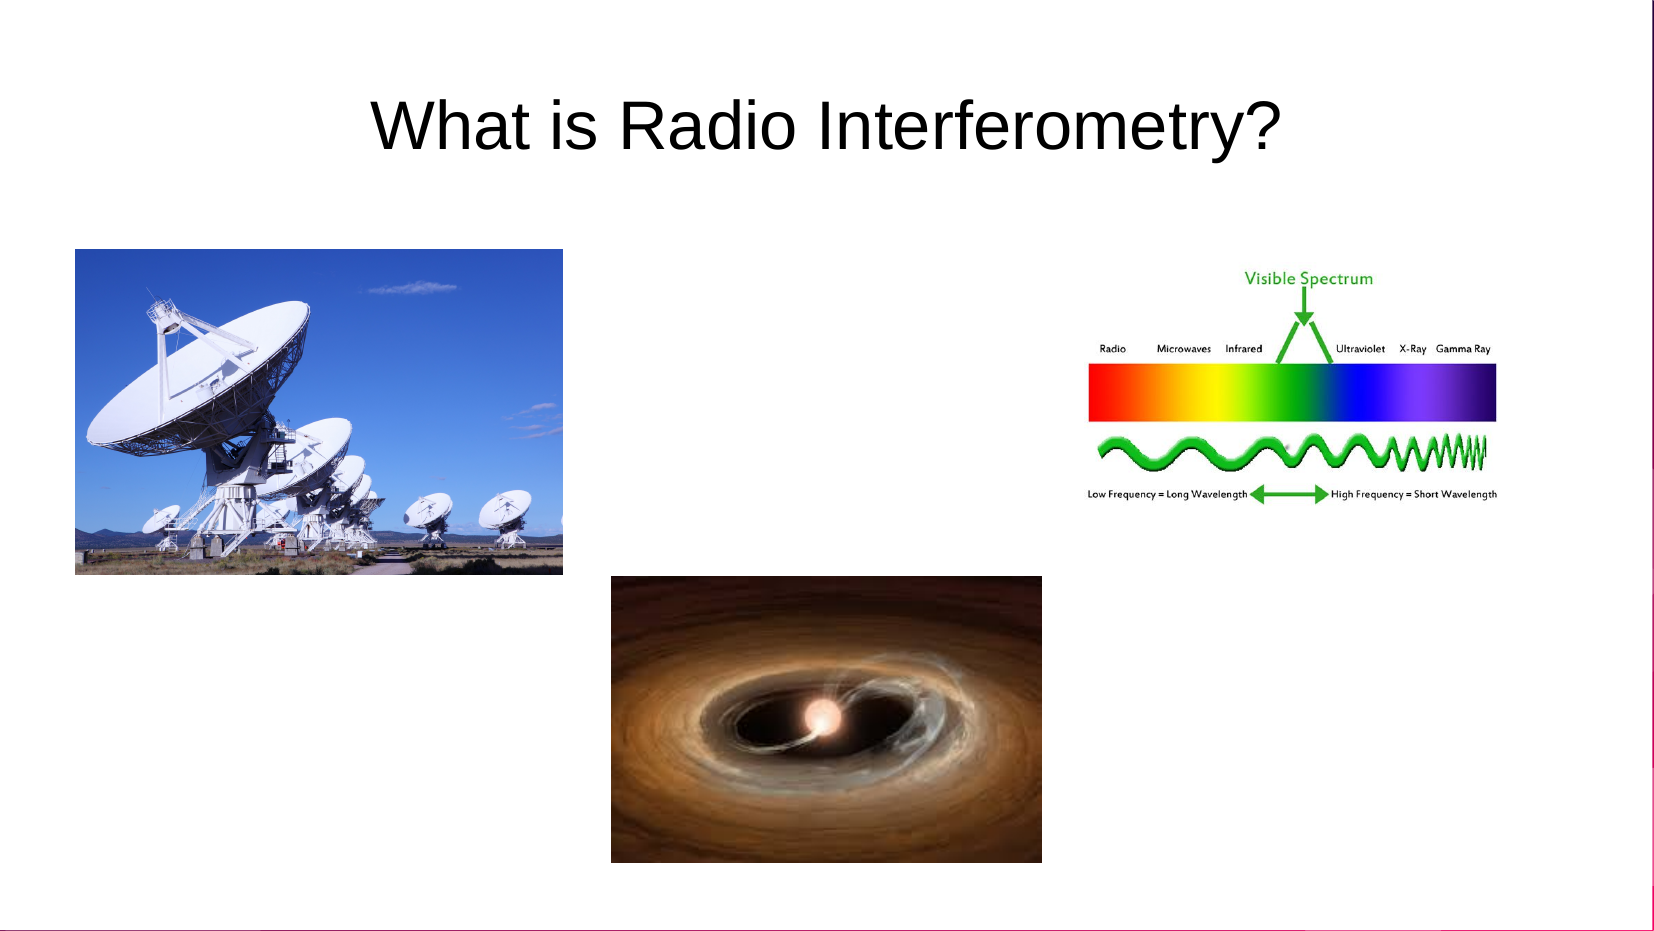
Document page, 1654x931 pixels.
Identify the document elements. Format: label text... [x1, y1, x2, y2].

picture [75, 249, 563, 576]
picture [1084, 262, 1498, 517]
title What is Radio Interferometry? [88, 44, 1565, 207]
picture [611, 576, 1042, 863]
